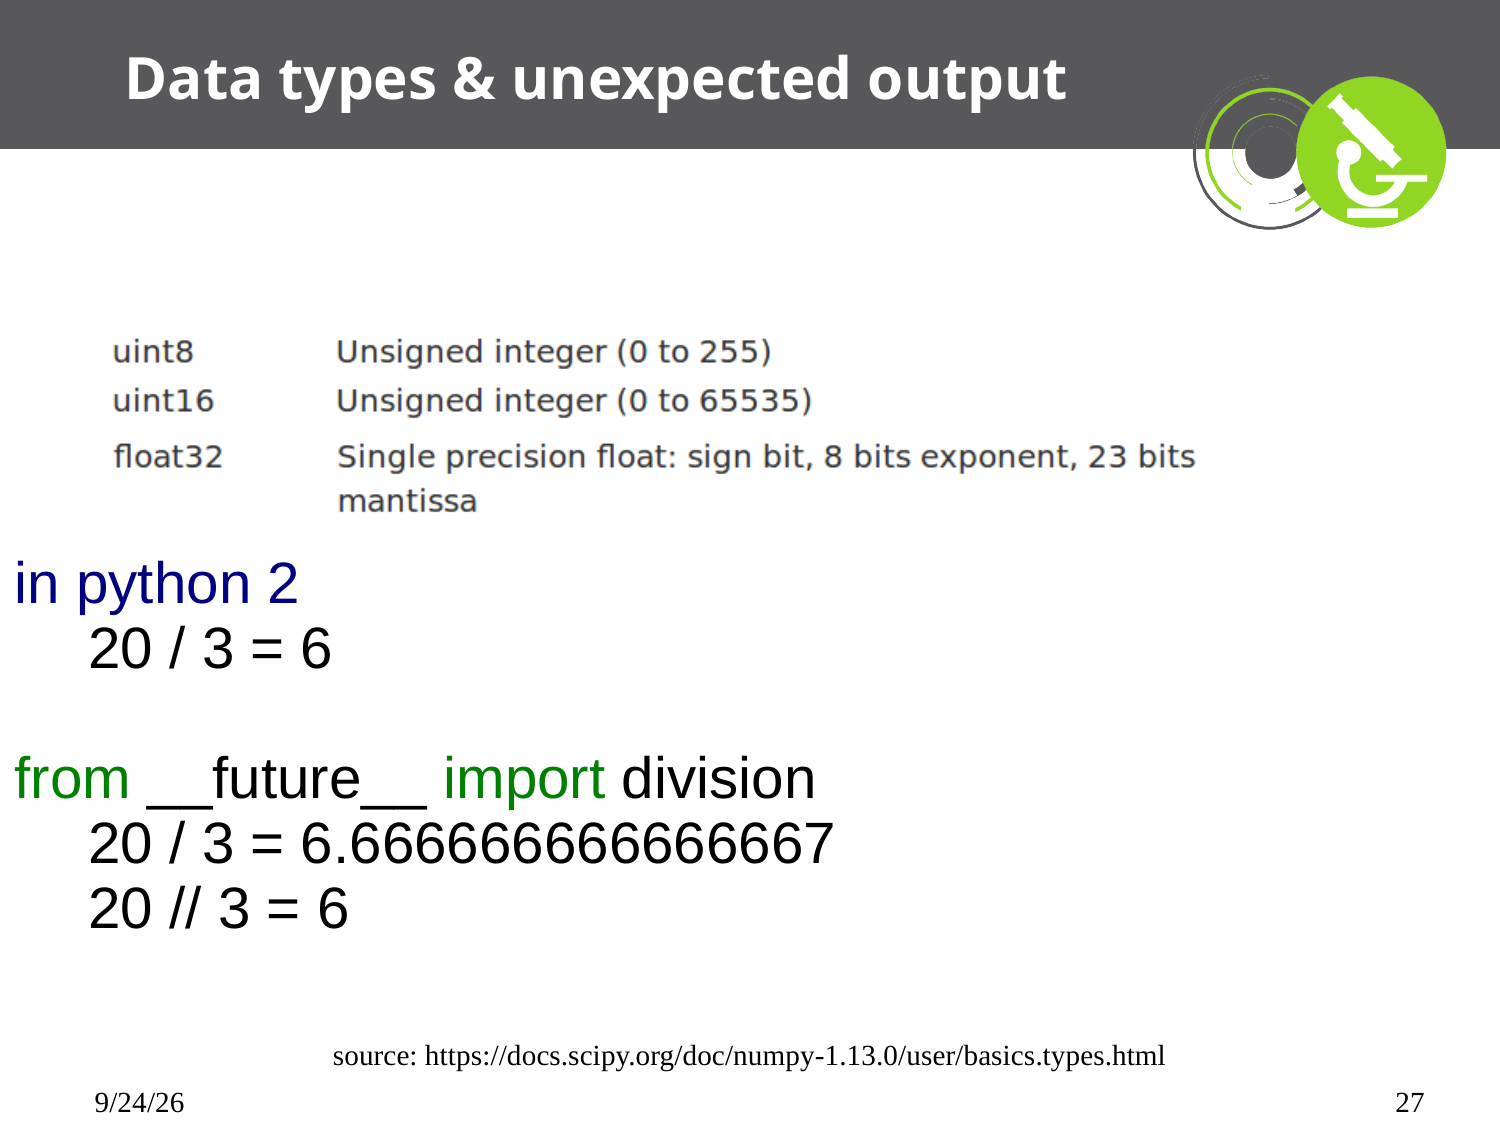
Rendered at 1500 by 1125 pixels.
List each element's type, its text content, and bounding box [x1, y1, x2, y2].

picture [106, 328, 1205, 520]
text_box in python 2 20 / 3 = 6 from __future__ import division 20 / 3 = 6.666666666666667 20 // 3 = 6 [0, 543, 1500, 1028]
picture [1188, 69, 1453, 236]
title Data types & unexpected output [0, 0, 1193, 154]
